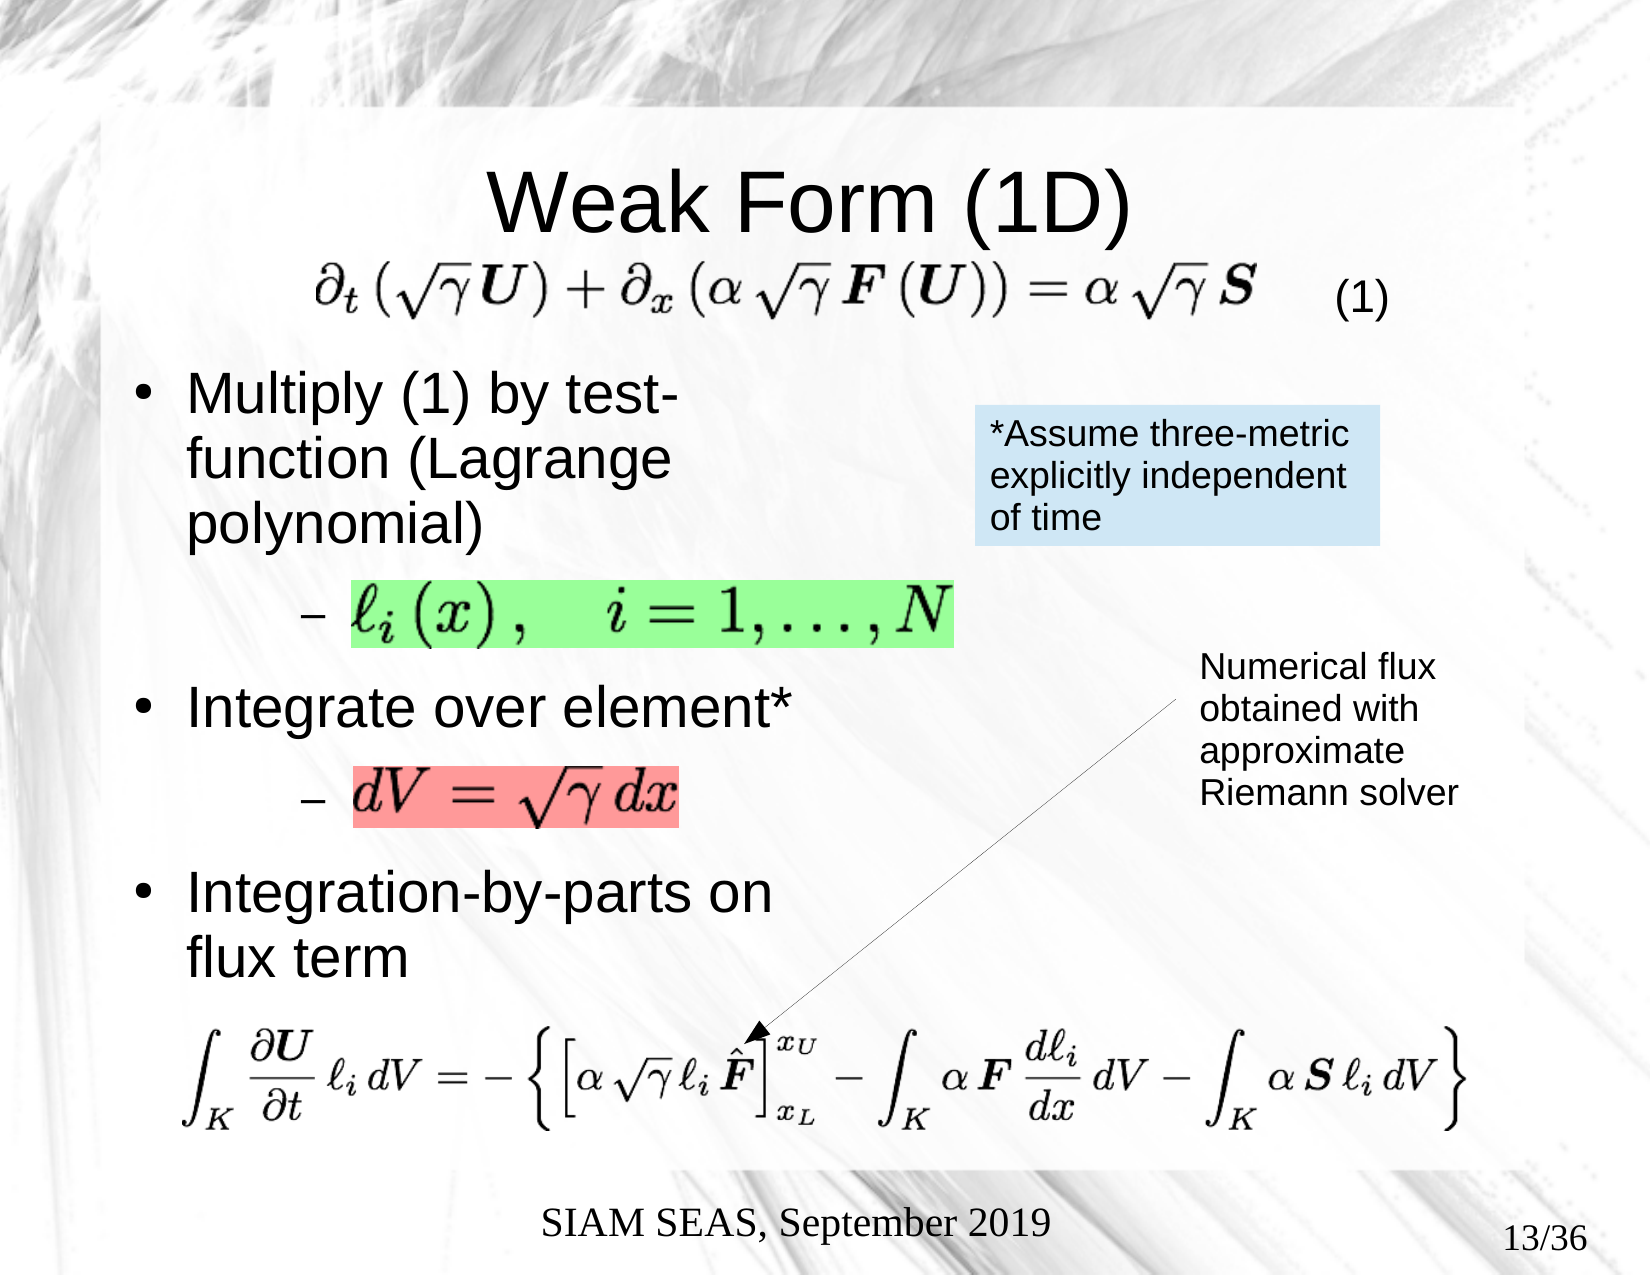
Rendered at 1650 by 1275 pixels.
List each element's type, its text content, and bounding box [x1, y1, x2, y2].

text_box Numerical flux obtained with approximate Riemann solver [1184, 637, 1500, 863]
title Weak Form (1D) [117, 115, 1503, 288]
list Multiply (1) by test-function (Lagrange polynomial) Integrate over element* Integration-by-parts on flux term [115, 360, 829, 1006]
picture [0, 0, 1650, 1275]
text_box (1) [1319, 264, 1411, 336]
text_box *Assume three-metric explicitly independent of time [975, 404, 1381, 546]
